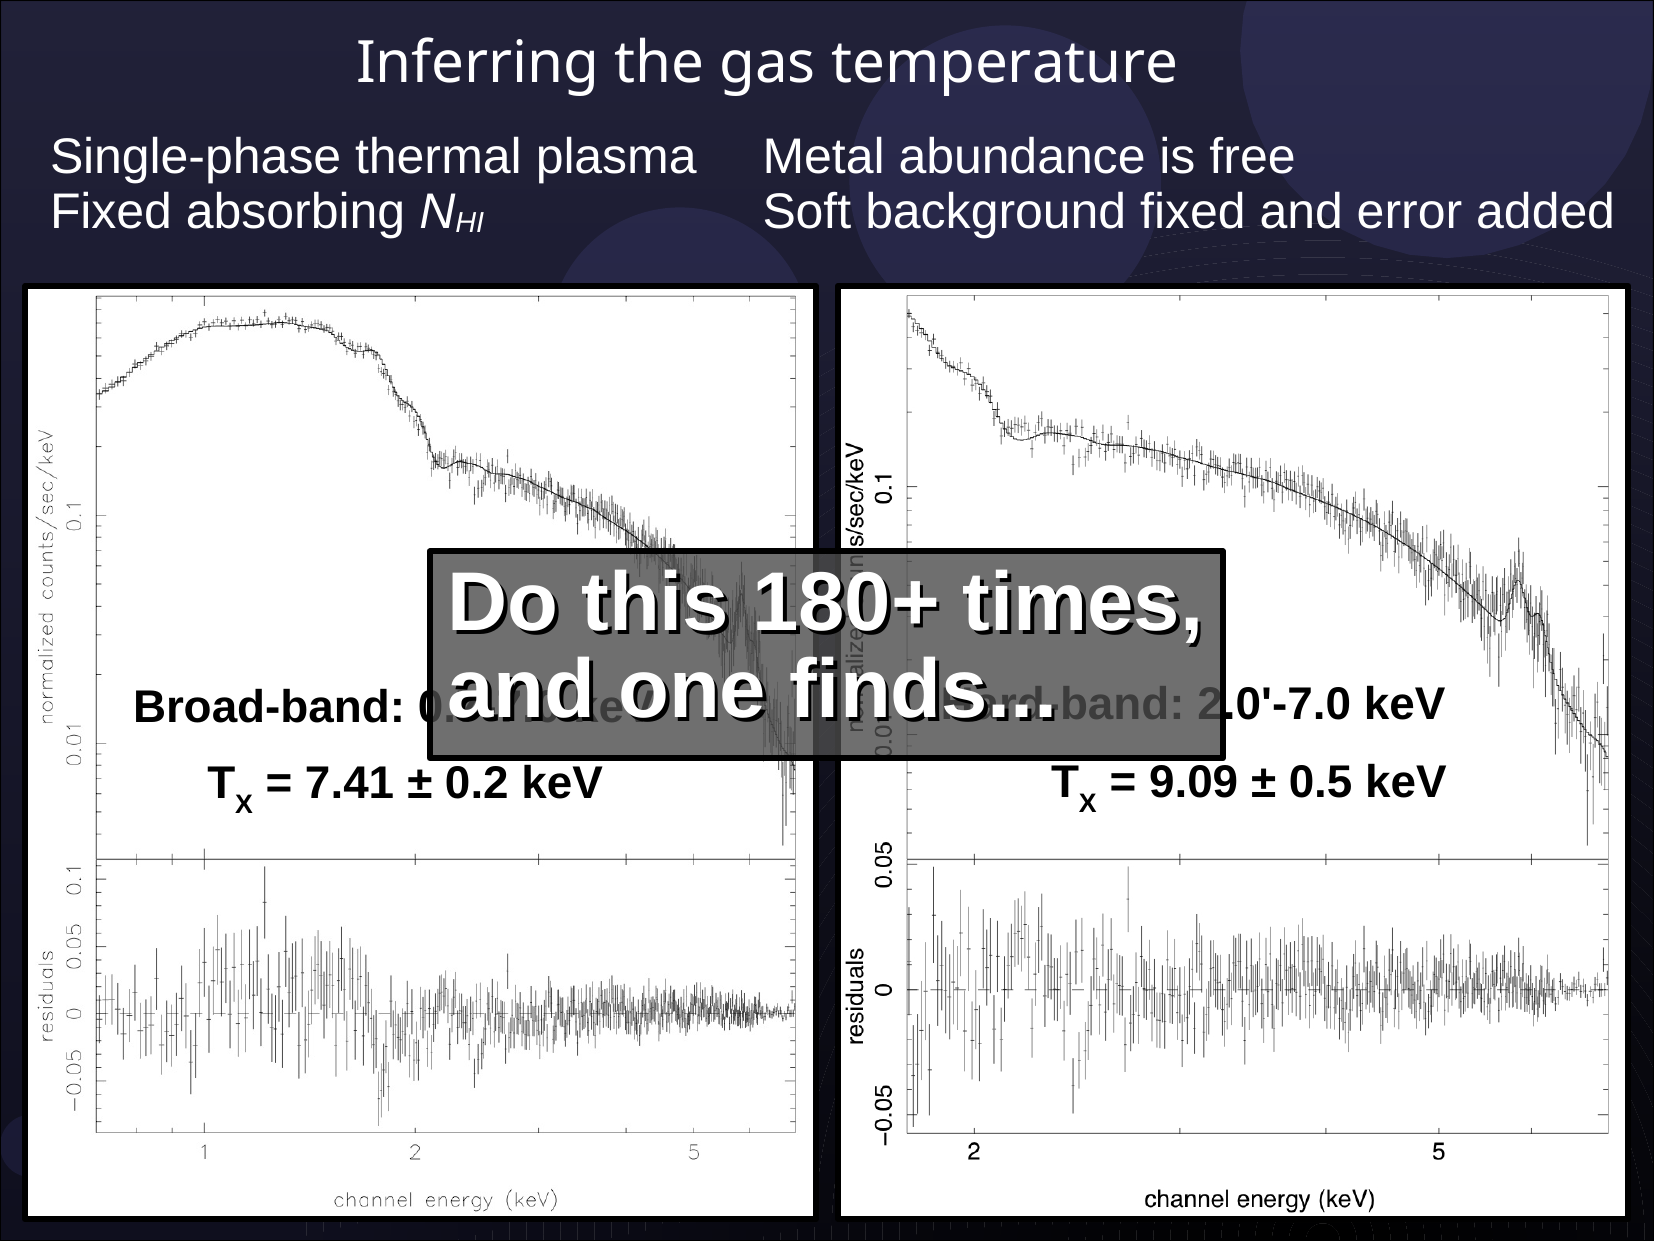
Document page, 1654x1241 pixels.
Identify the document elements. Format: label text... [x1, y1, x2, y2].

text_box Broad-band: 0.7-7.0 keV [115, 674, 429, 747]
text_box Do this 180+ times, and one finds... [429, 551, 1223, 759]
picture [840, 288, 1626, 1217]
picture [28, 288, 813, 1217]
text_box TX = 9.09 ± 0.5 keV [1033, 745, 1457, 834]
text_box Inferring the gas temperature [356, 23, 1297, 106]
text_box TX = 7.41 ± 0.2 keV [189, 746, 613, 835]
text_box Hard-band: 2.0'-7.0 keV [1223, 670, 1454, 743]
text_box Metal abundance is free Soft background fixed and error added [748, 127, 1617, 240]
text_box Single-phase thermal plasma Fixed absorbing NHI [36, 127, 703, 256]
